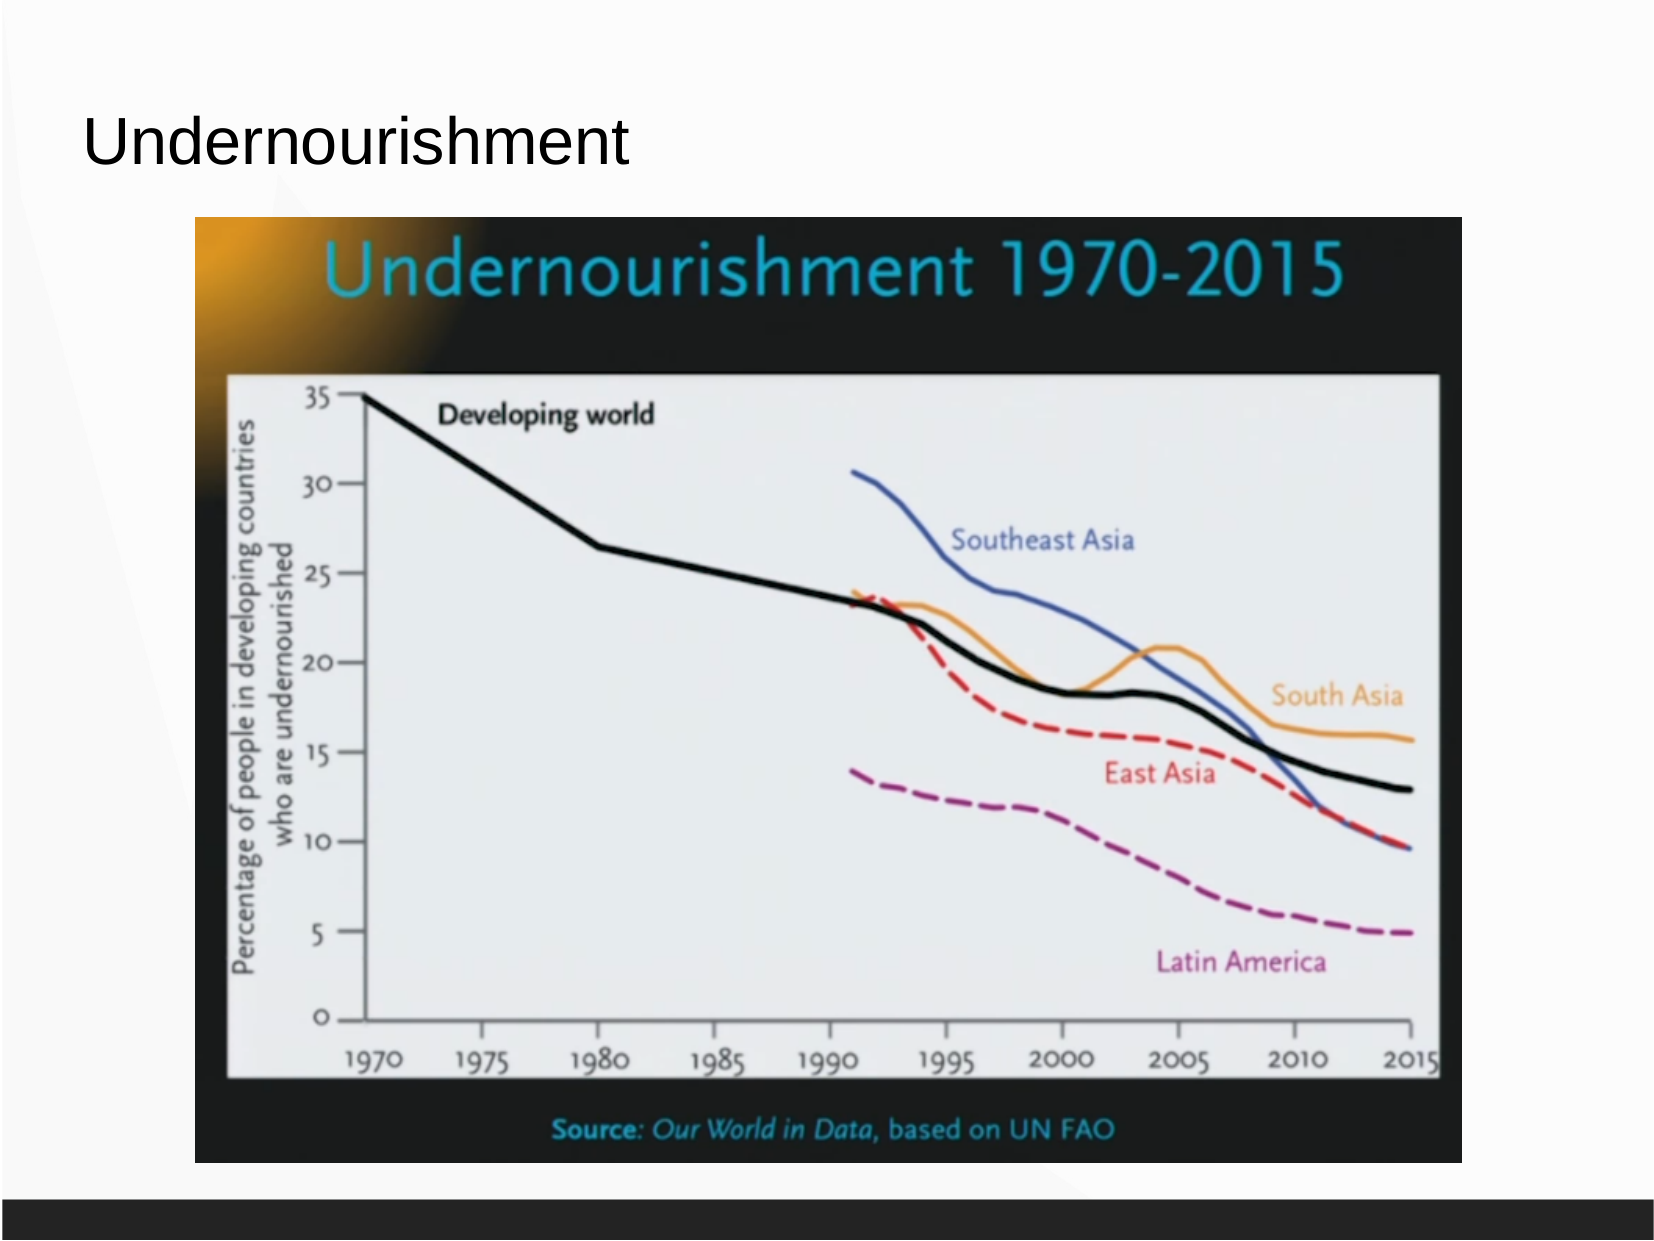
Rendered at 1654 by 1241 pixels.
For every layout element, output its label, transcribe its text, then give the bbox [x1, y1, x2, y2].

title Undernourishment [82, 45, 1571, 238]
picture [2, 0, 1654, 1241]
